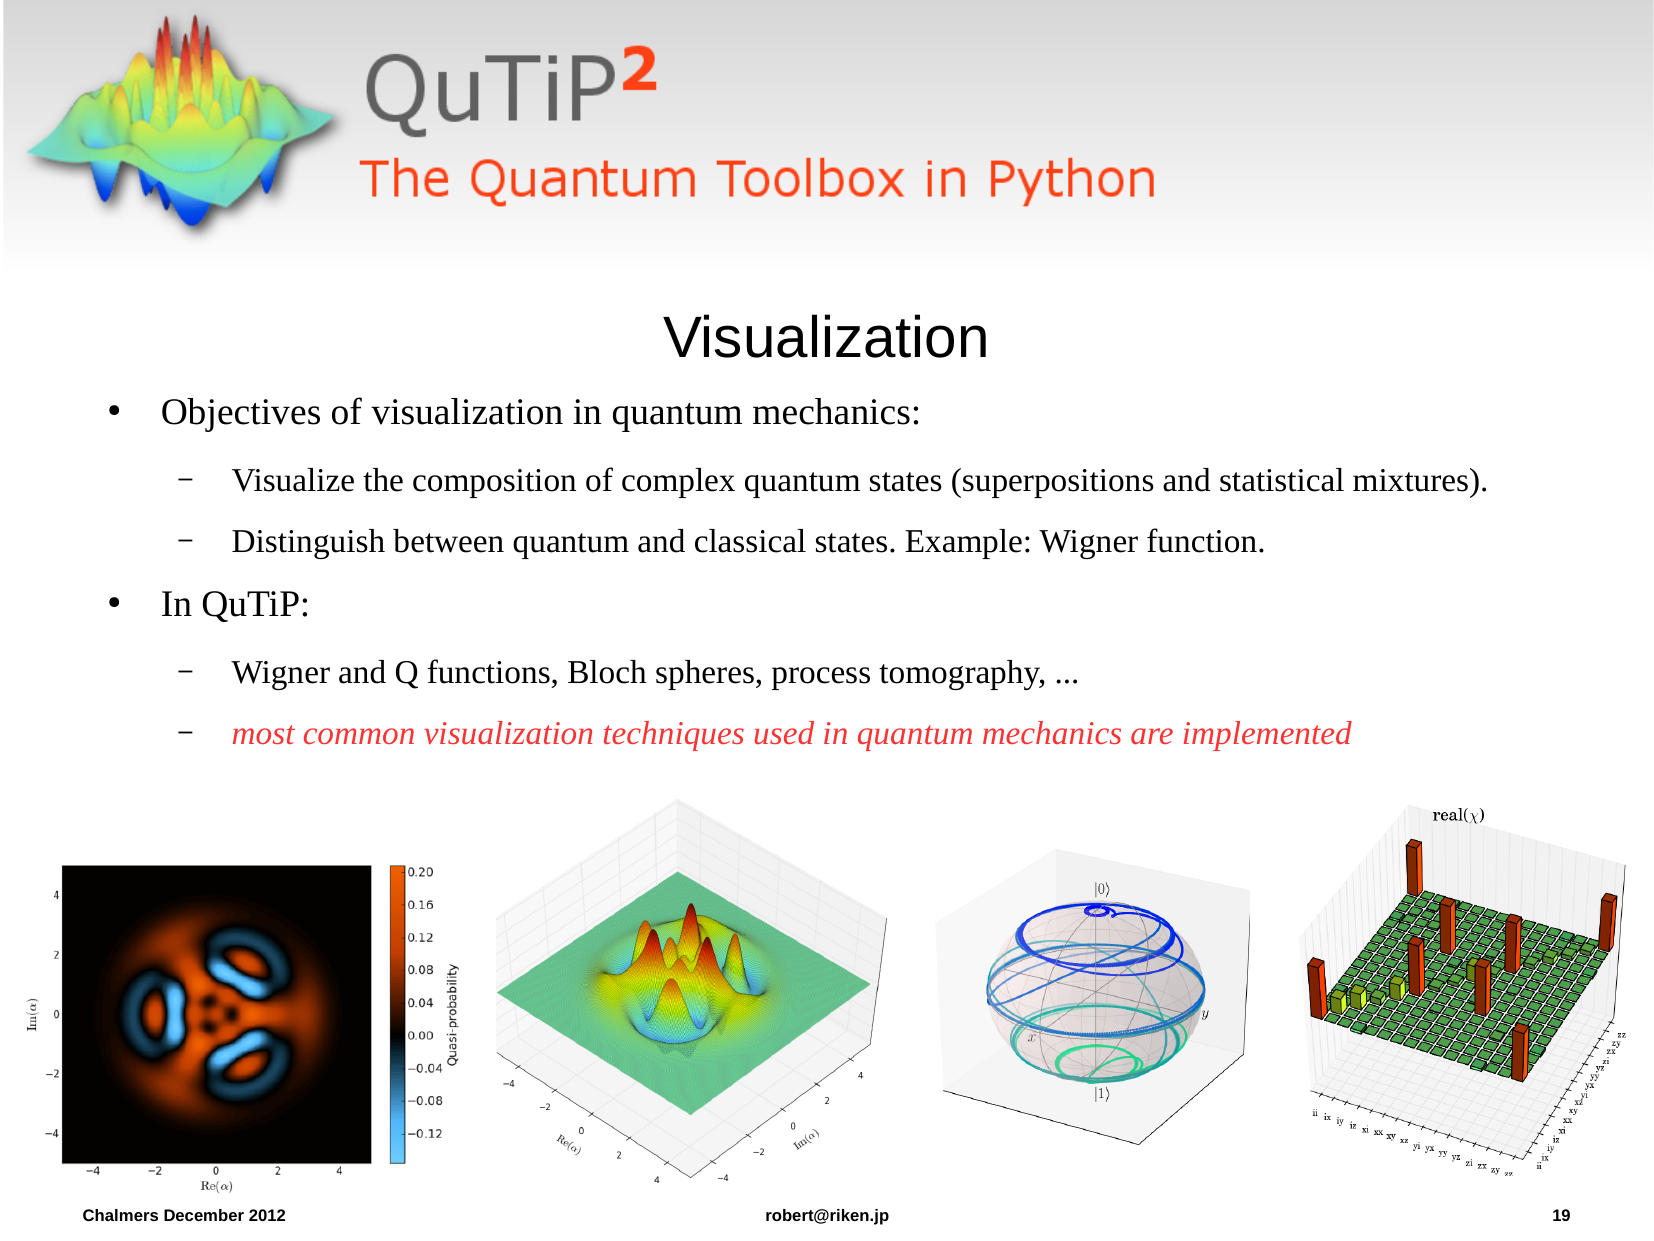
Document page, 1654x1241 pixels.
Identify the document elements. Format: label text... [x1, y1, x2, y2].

list Objectives of visualization in quantum mechanics: Visualize the composition of complex quantum states (superpositions and statistical mixtures). Distinguish between quantum and classical states. Example: Wigner function. In QuTiP: Wigner and Q functions, Bloch spheres, process tomography, ... most common visualization techniques used in quantum mechanics are implemented [90, 390, 1501, 781]
picture [0, 795, 1654, 1200]
picture [3, 0, 1654, 273]
title Visualization [82, 273, 1571, 401]
